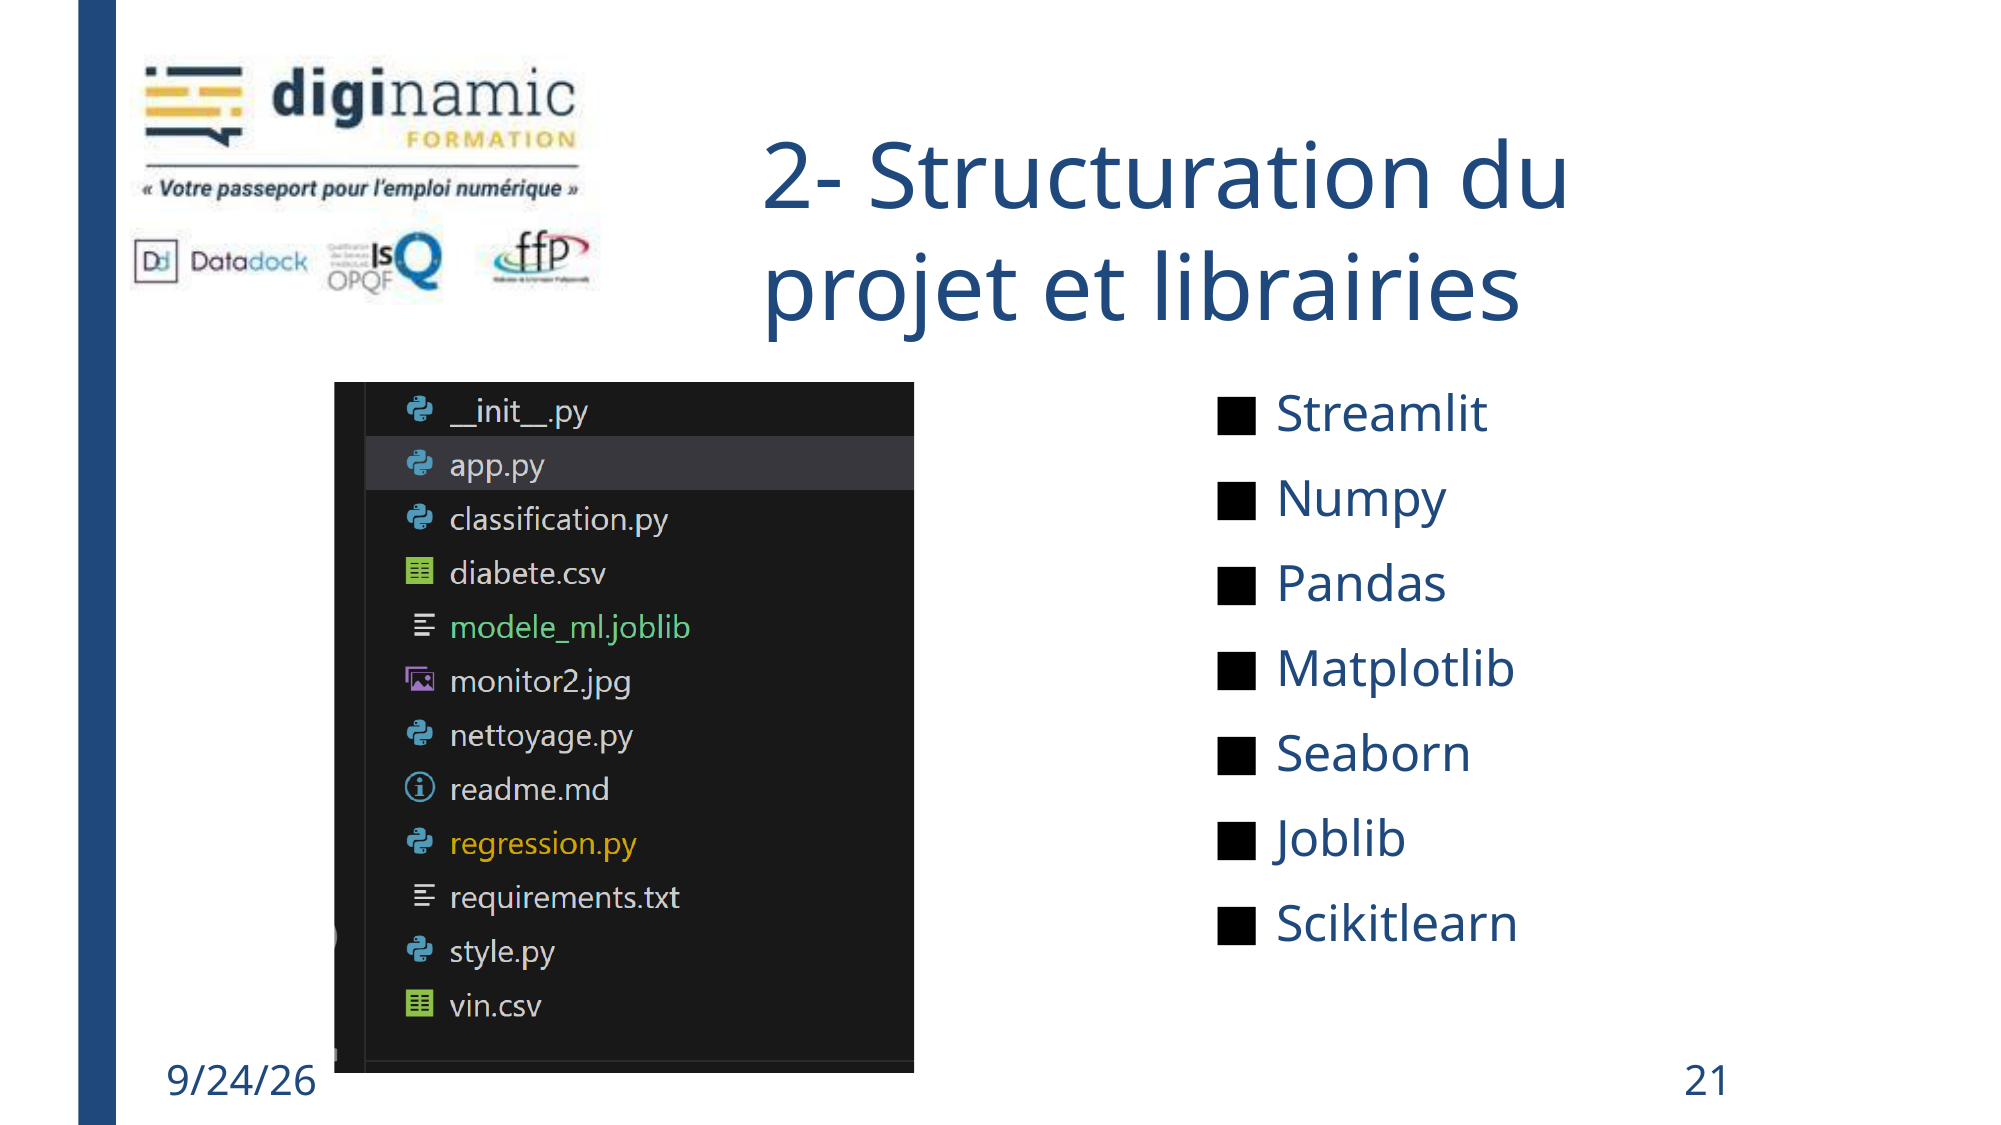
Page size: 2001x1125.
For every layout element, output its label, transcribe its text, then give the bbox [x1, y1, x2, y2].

text_box 2/23/2024 [151, 1043, 389, 1110]
list Streamlit Numpy Pandas Matplotlib Seaborn Joblib Scikitlearn [1198, 372, 1812, 1047]
title 2- Structuration du projet et librairies [746, 112, 1801, 357]
picture [334, 382, 915, 1073]
text_box [1669, 1043, 1931, 1110]
